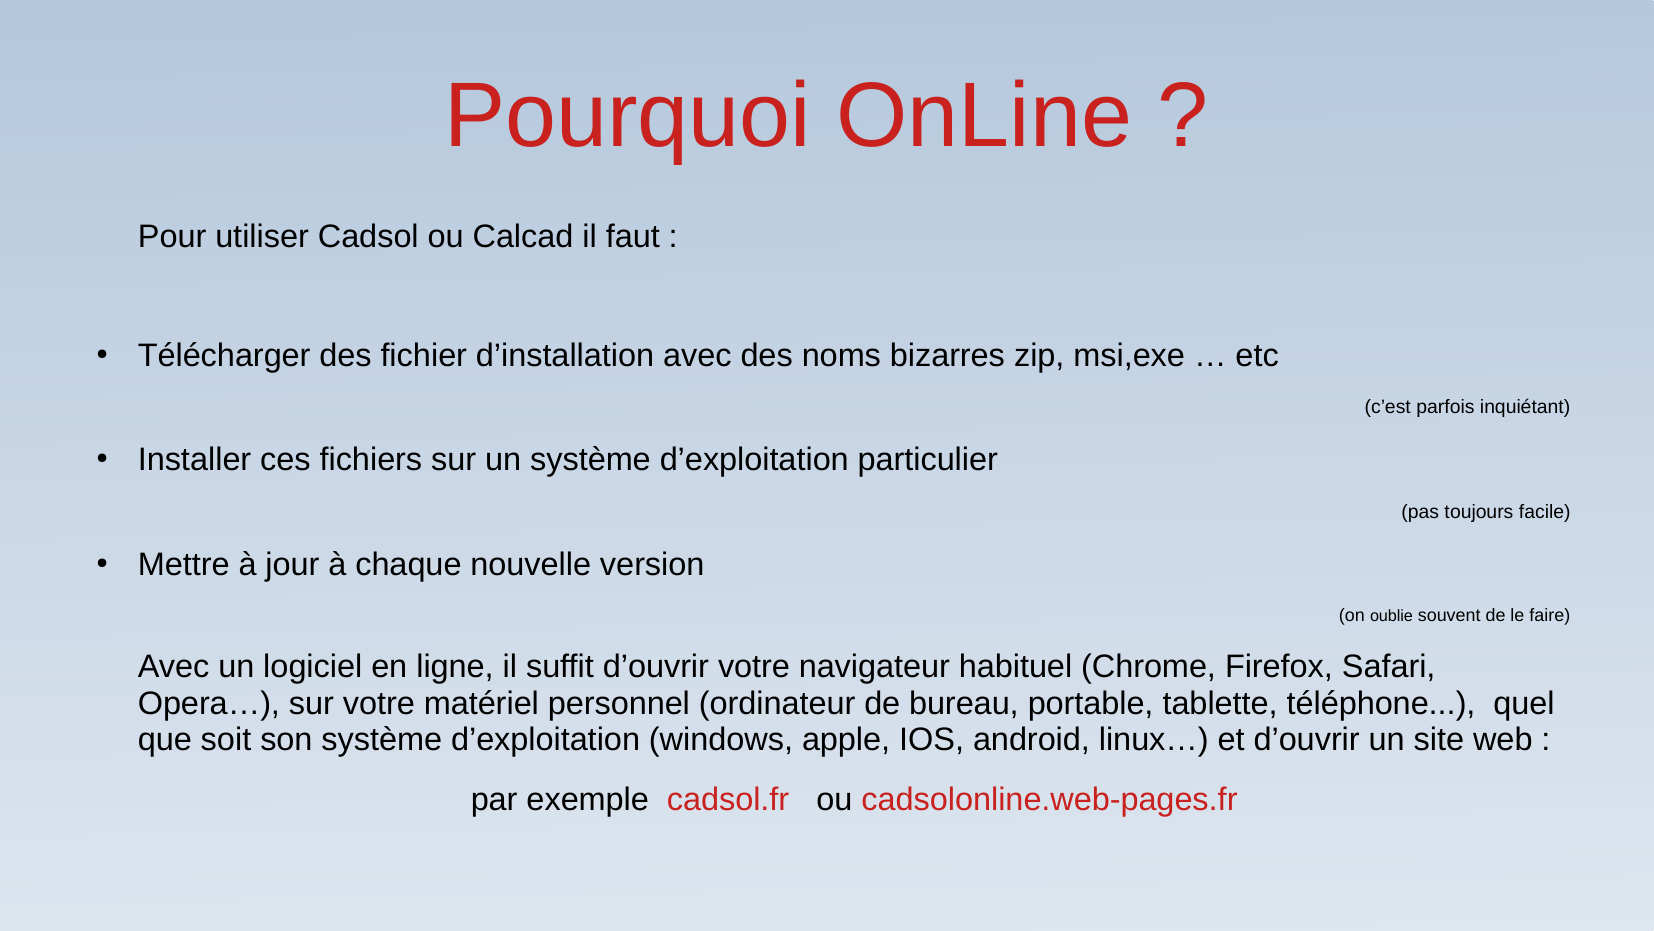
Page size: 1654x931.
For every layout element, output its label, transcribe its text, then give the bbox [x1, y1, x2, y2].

list Pour utiliser Cadsol ou Calcad il faut : Télécharger des fichier d’installation avec des noms bizarres zip, msi,exe … etc (c’est parfois inquiétant) Installer ces fichiers sur un système d’exploitation particulier (pas toujours facile) Mettre à jour à chaque nouvelle version (on oublie souvent de le faire) Avec un logiciel en ligne, il suffit d’ouvrir votre navigateur habituel (Chrome, Firefox, Safari, Opera…), sur votre matériel personnel (ordinateur de bureau, portable, tablette, téléphone...), quel que soit son système d’exploitation (windows, apple, IOS, android, linux…) et d’ouvrir un site web : par exemple cadsol.fr ou cadsolonline.web-pages.fr [82, 217, 1571, 857]
title Pourquoi OnLine ? [82, 37, 1571, 193]
